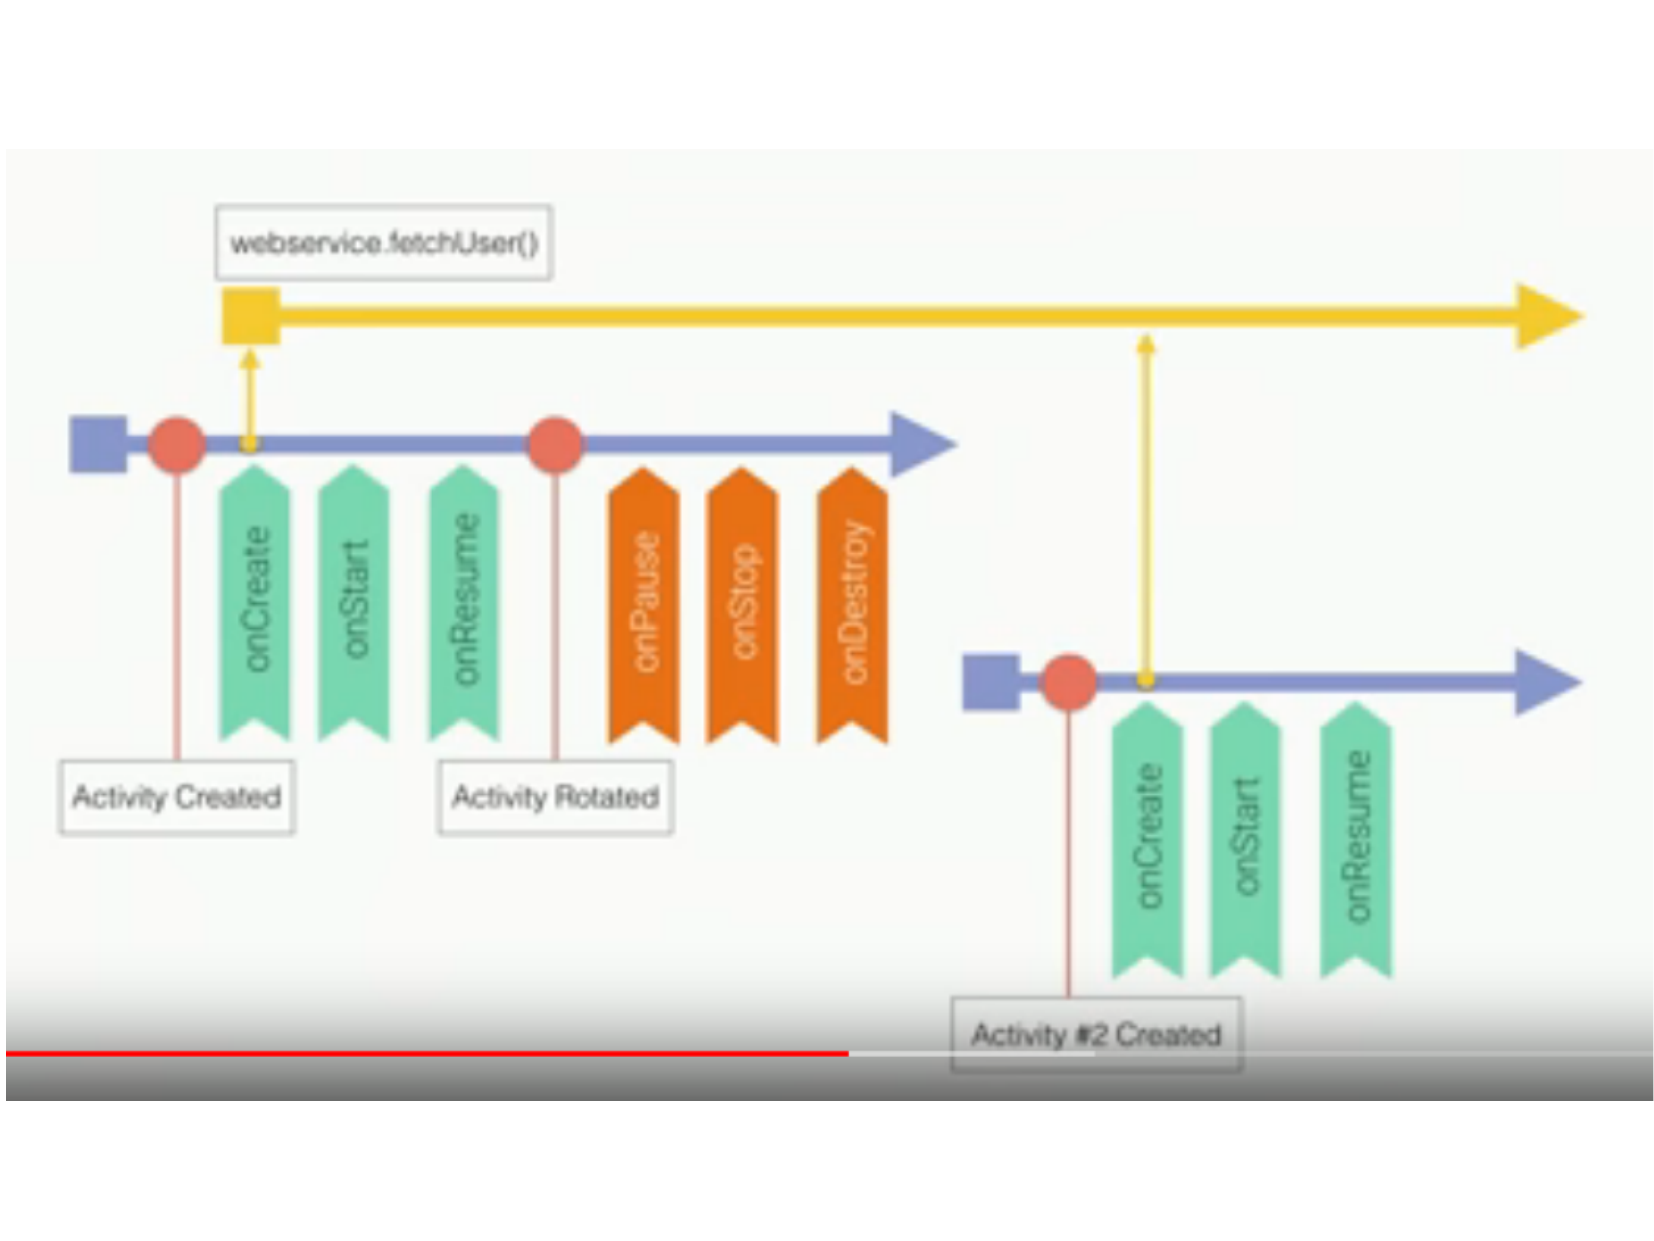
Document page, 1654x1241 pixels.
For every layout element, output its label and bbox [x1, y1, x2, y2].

picture [6, 149, 1654, 1101]
